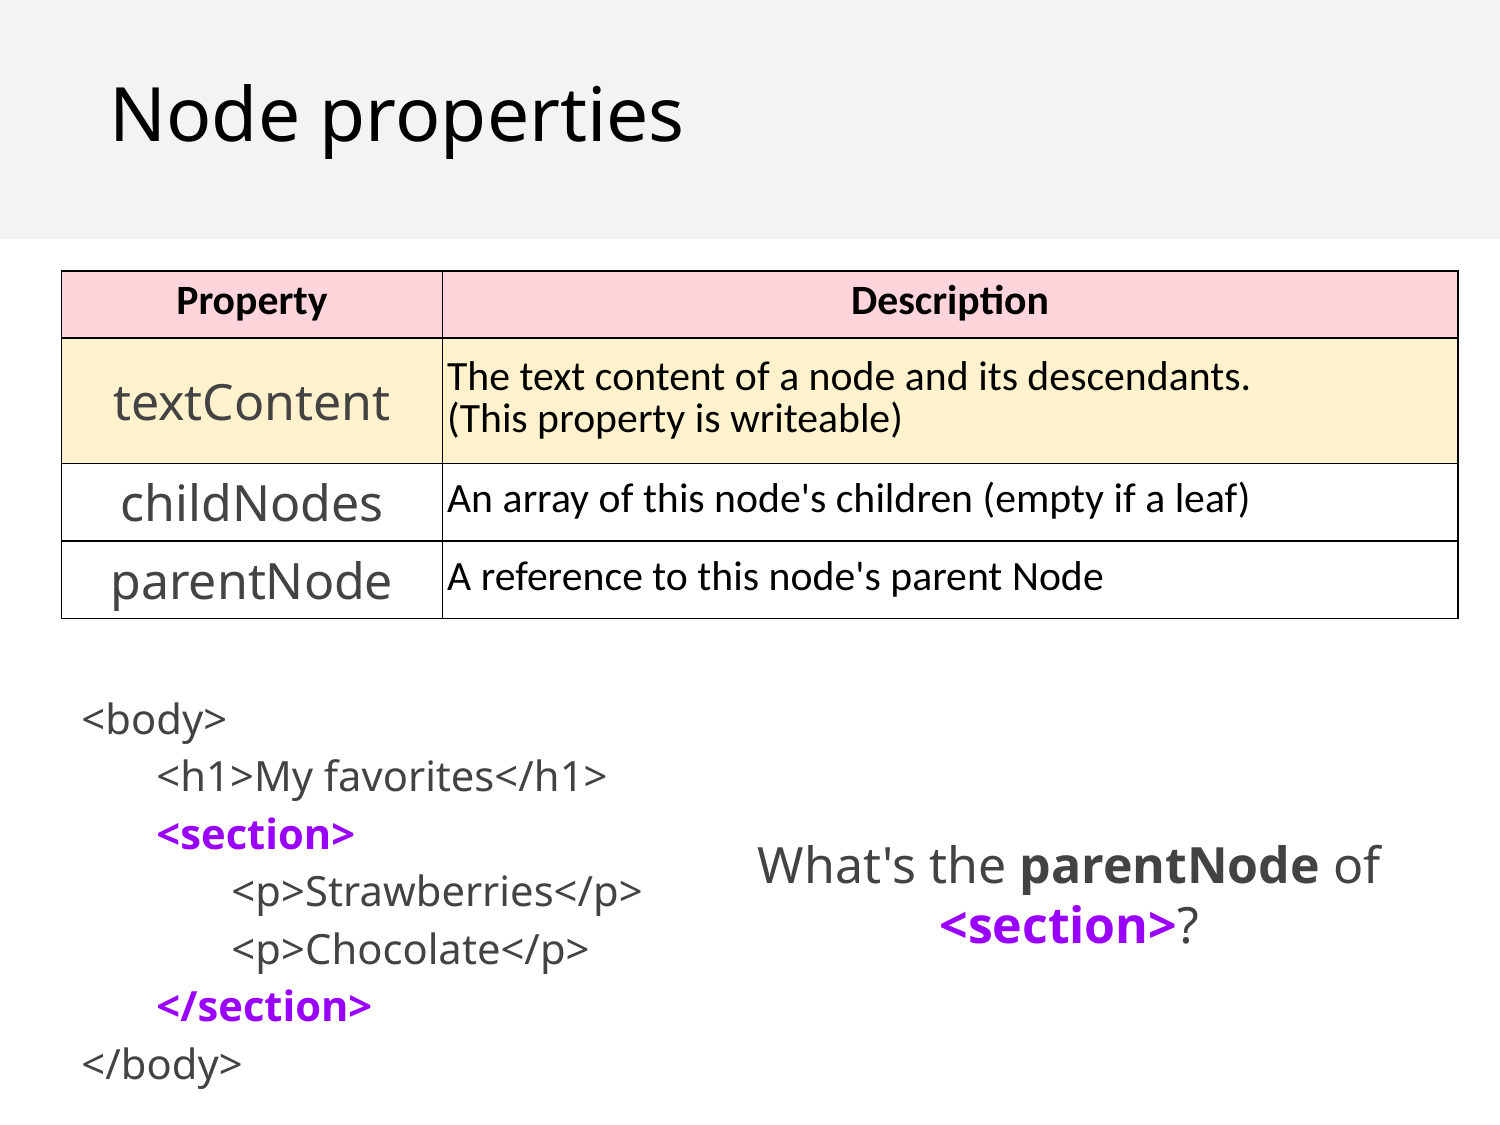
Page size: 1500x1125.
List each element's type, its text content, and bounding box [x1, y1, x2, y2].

table_cell childNodes [62, 464, 442, 540]
table_cell textContent [62, 339, 442, 463]
table_cell A reference to this node's parent Node [443, 542, 1457, 618]
table_cell An array of this node's children (empty if a leaf) [443, 464, 1457, 540]
title Node properties [94, 51, 1338, 178]
table_header Description [443, 272, 1457, 337]
table_cell The text content of a node and its descendants. (This property is writeable) [443, 339, 1457, 463]
table_cell parentNode [62, 542, 442, 618]
text_box What's the parentNode of <section>? [709, 687, 1430, 1100]
list <body> <h1>My favorites</h1> <section> <p>Strawberries</p> <p>Chocolate</p> </section> </body> [66, 669, 751, 1100]
table_header Property [62, 272, 442, 337]
